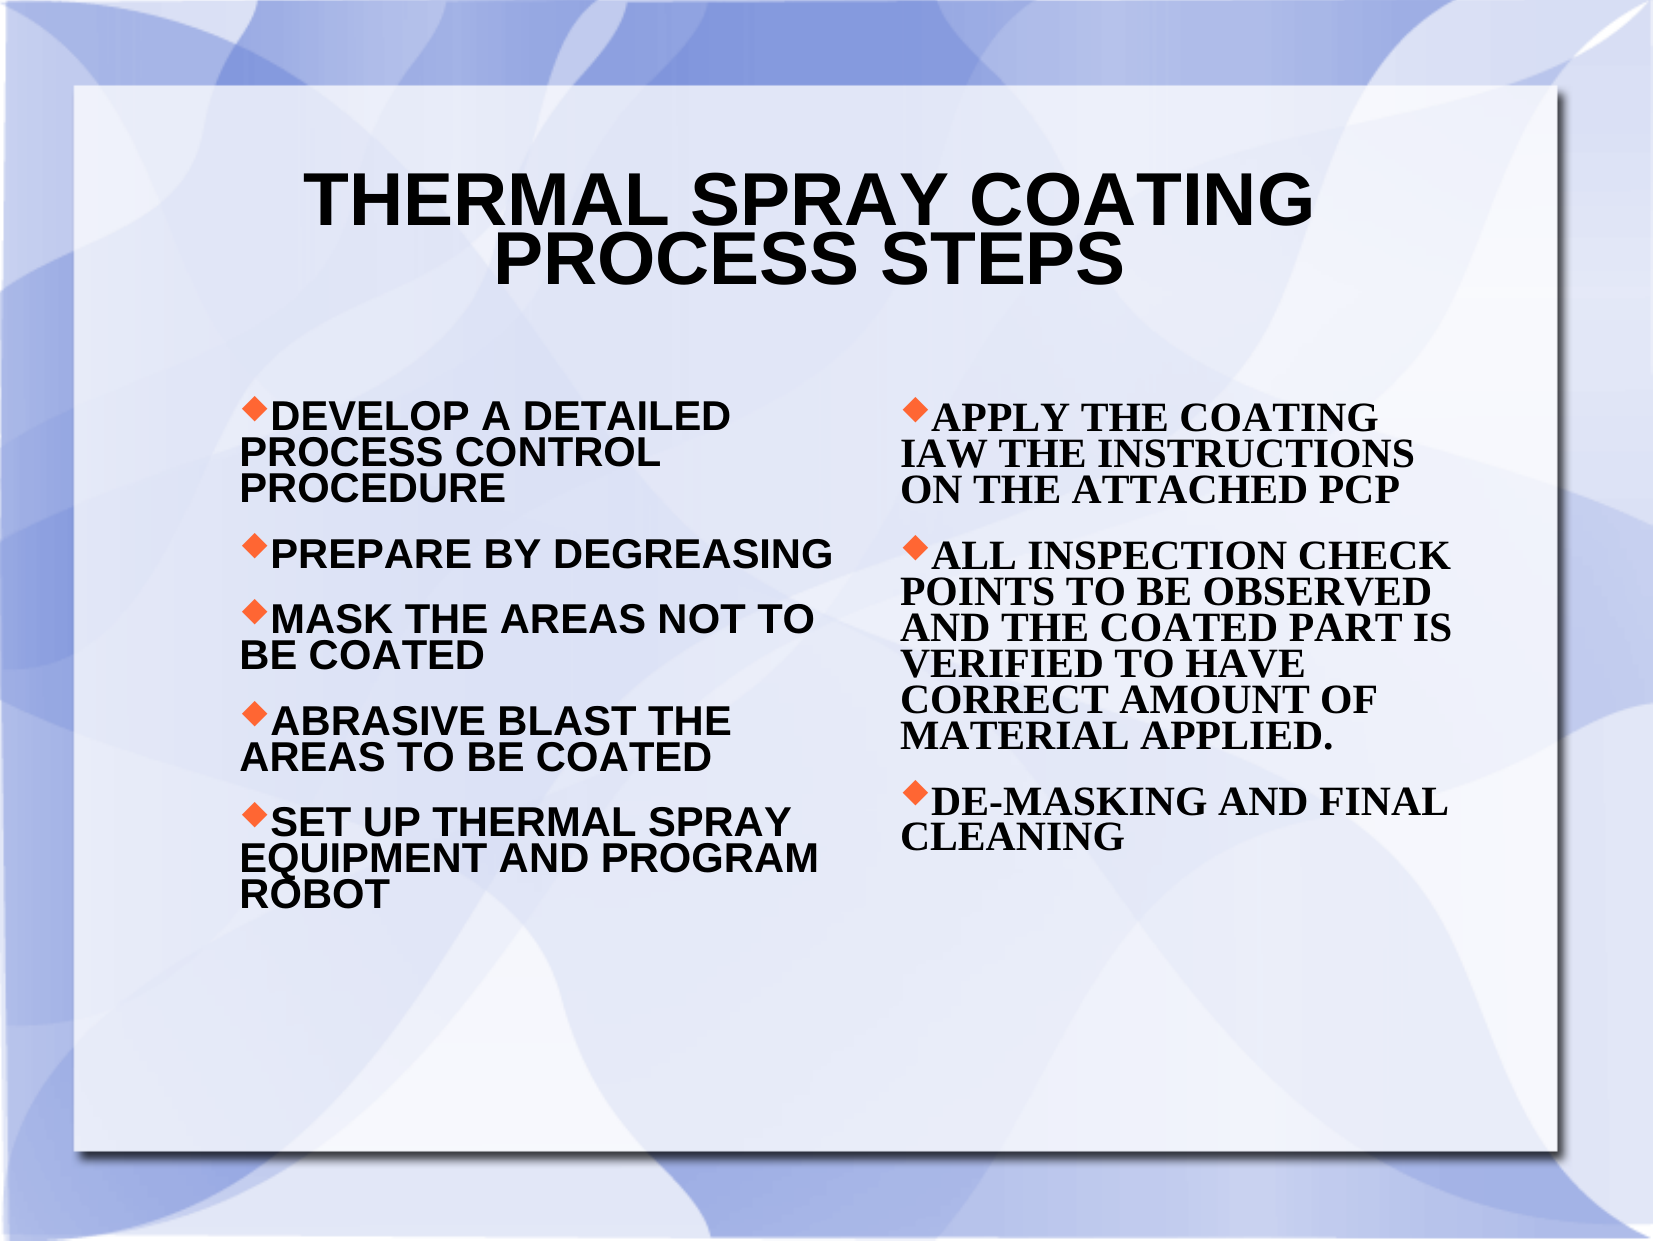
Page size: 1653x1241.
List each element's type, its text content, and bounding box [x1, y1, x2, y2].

list APPLY THE COATING IAW THE INSTRUCTIONS ON THE ATTACHED PCP ALL INSPECTION CHECK POINTS TO BE OBSERVED AND THE COATED PART IS VERIFIED TO HAVE CORRECT AMOUNT OF MATERIAL APPLIED. DE-MASKING AND FINAL CLEANING [900, 391, 1471, 1101]
picture [0, 0, 1653, 1241]
title THERMAL SPRAY COATING PROCESS STEPS [225, 112, 1396, 331]
list DEVELOP A DETAILED PROCESS CONTROL PROCEDURE PREPARE BY DEGREASING MASK THE AREAS NOT TO BE COATED ABRASIVE BLAST THE AREAS TO BE COATED SET UP THERMAL SPRAY EQUIPMENT AND PROGRAM ROBOT [239, 390, 856, 1088]
